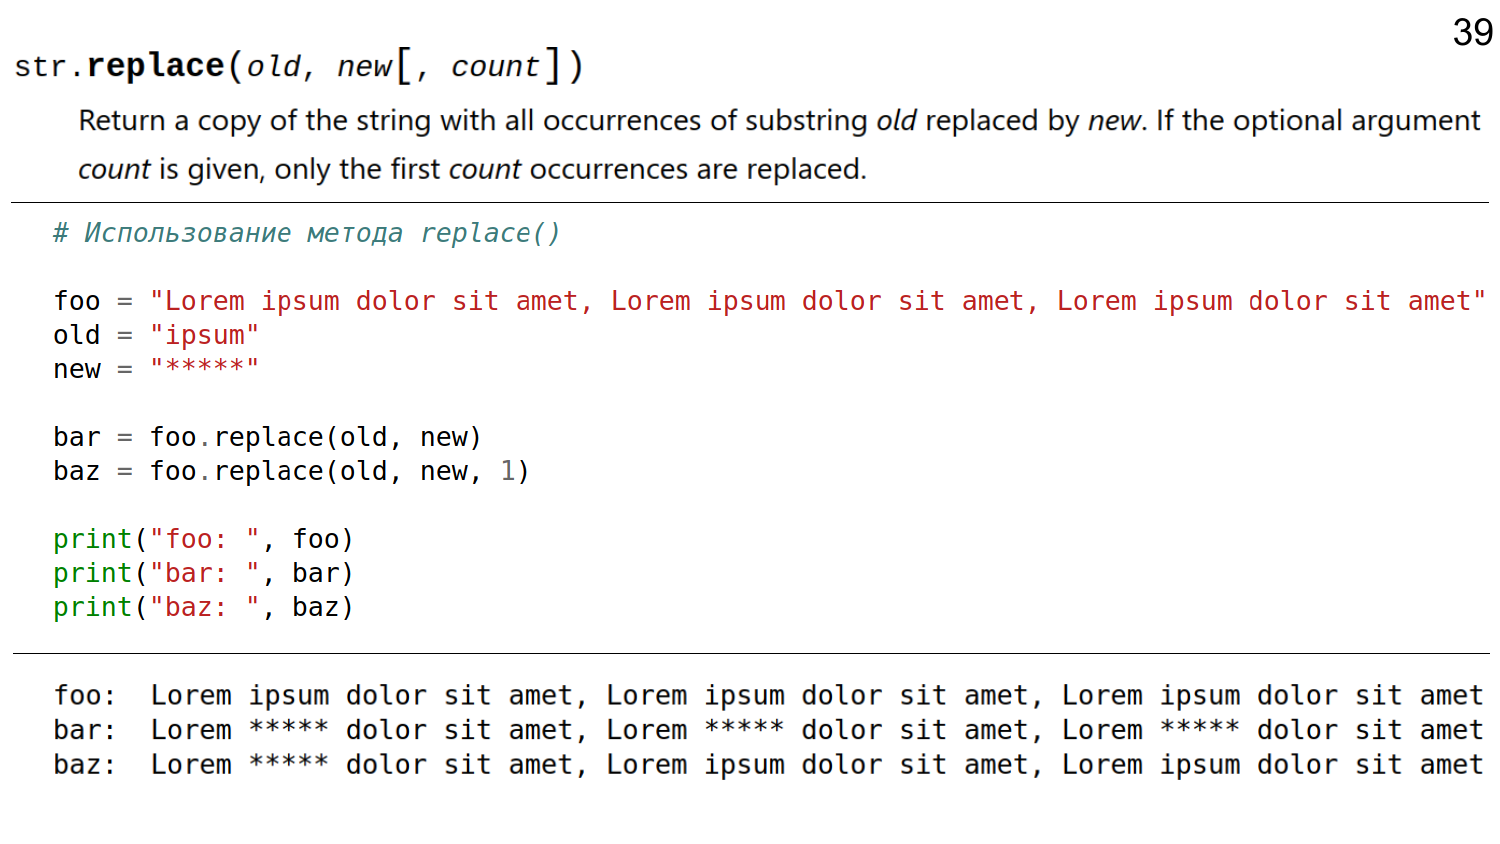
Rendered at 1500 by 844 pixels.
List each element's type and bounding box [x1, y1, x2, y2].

picture [47, 675, 1492, 787]
picture [47, 212, 1491, 627]
picture [5, 47, 1493, 194]
